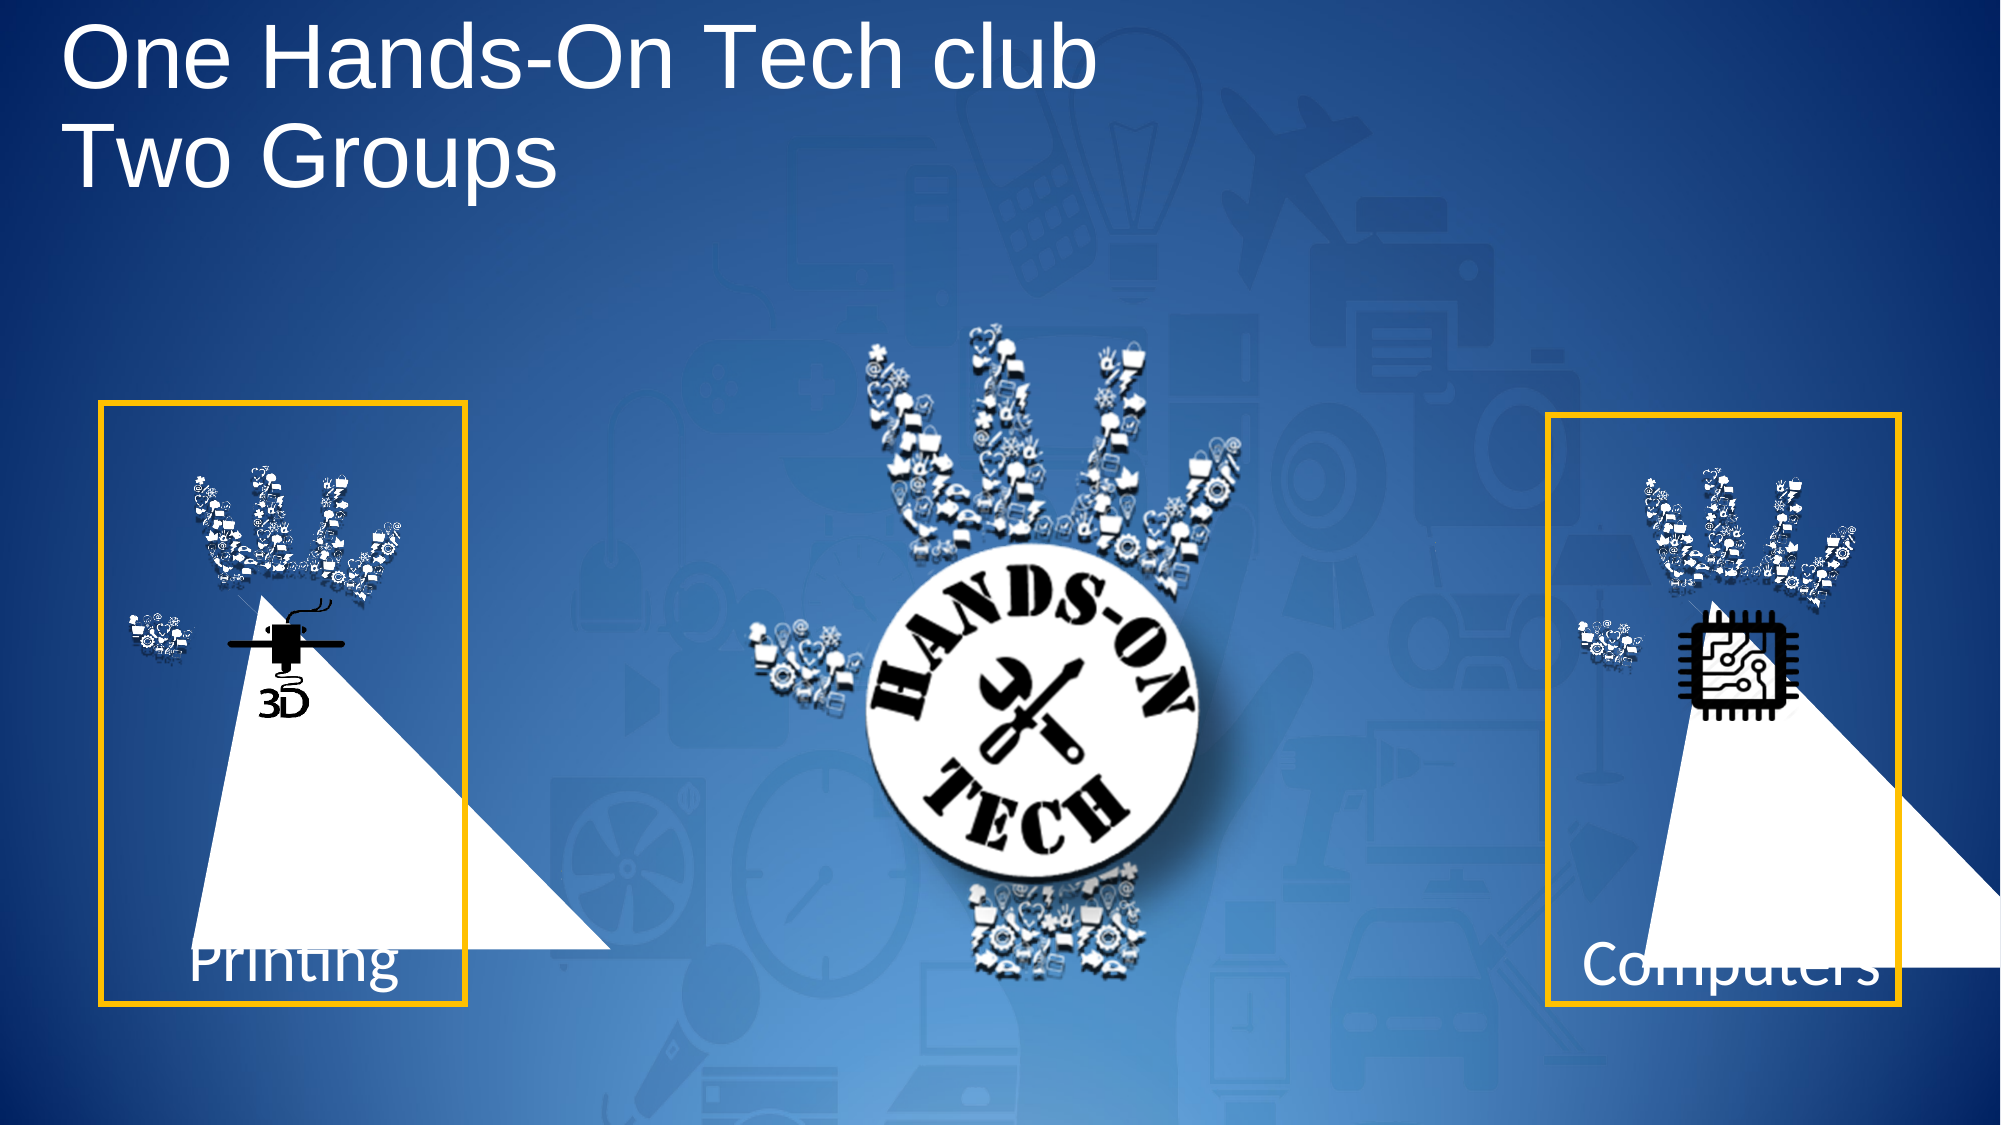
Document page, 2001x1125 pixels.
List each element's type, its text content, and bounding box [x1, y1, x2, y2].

text_box 3D Printing [158, 827, 431, 1001]
picture [0, 0, 2001, 1125]
text_box [1688, 600, 1699, 610]
picture [1551, 418, 1895, 1001]
text_box [1710, 600, 1722, 610]
text_box One Hands-On Tech club Two Groups [46, 0, 1689, 218]
text_box [1668, 690, 1895, 831]
text_box [215, 688, 462, 950]
text_box Small Computers [1566, 831, 1895, 1001]
text_box [468, 804, 611, 950]
text_box [1902, 795, 2001, 968]
